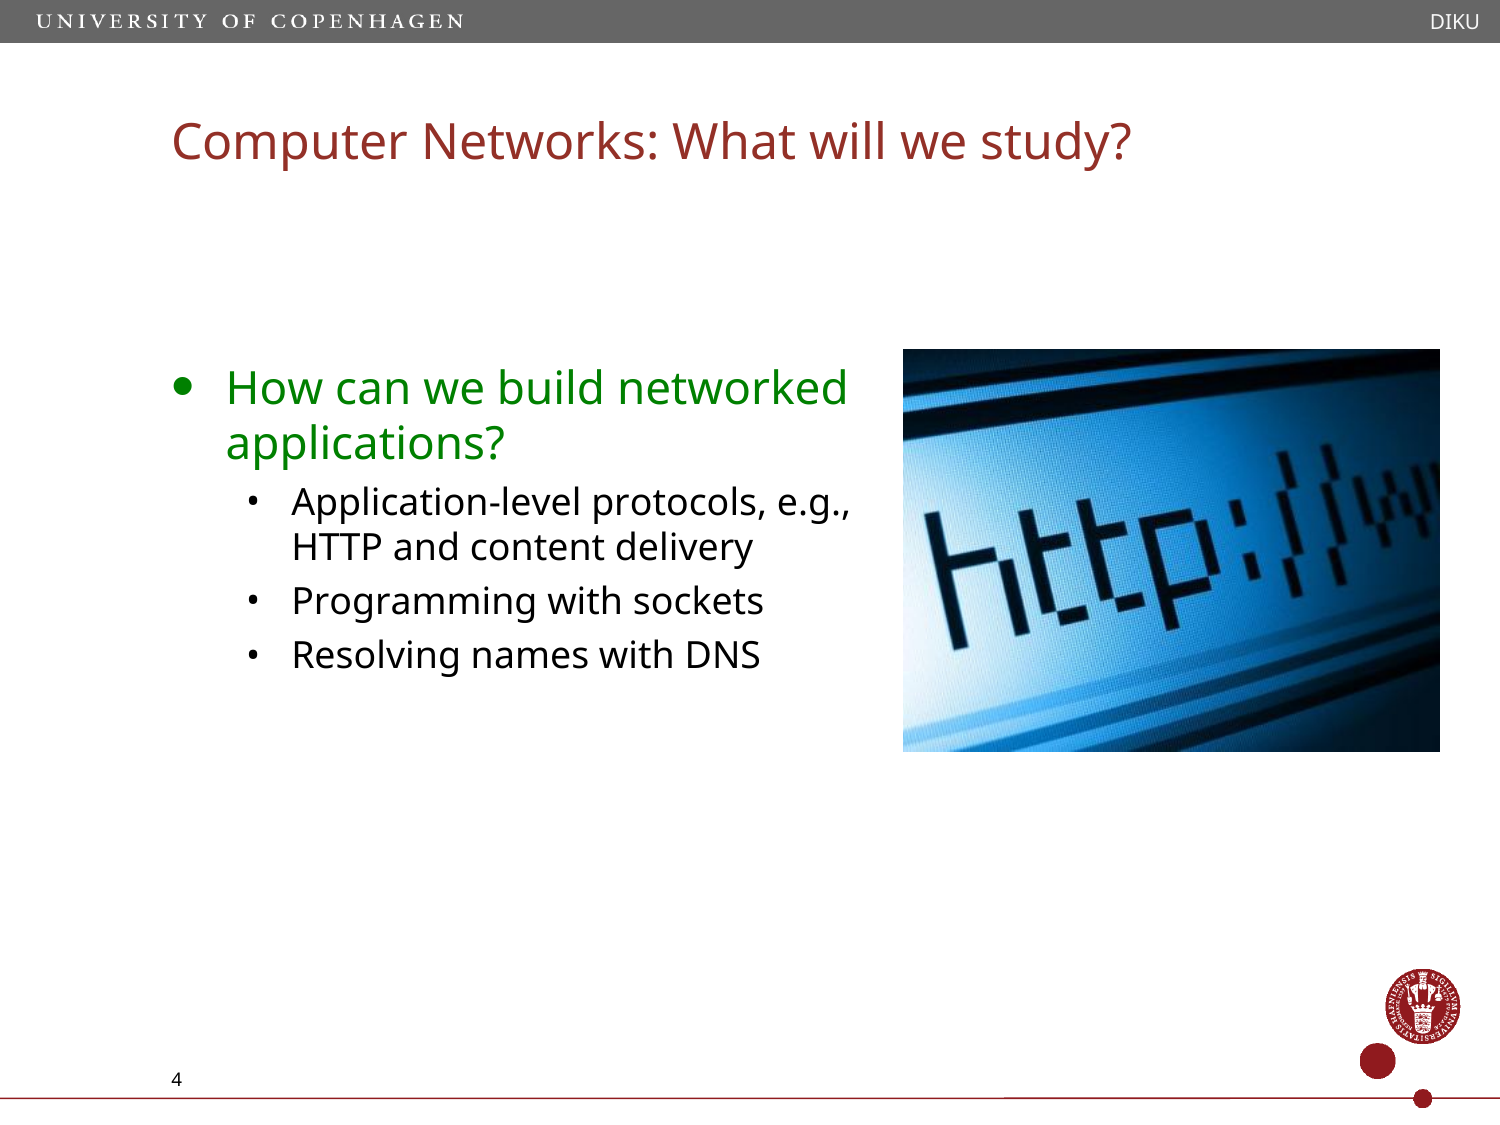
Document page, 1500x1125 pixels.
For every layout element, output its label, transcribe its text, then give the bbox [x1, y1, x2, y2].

text_box How can we build networked applications? Application-level protocols, e.g., HTTP and content delivery Programming with sockets Resolving names with DNS [171, 225, 880, 900]
text_box <number> [171, 1067, 522, 1092]
picture [0, 910, 1500, 1122]
text_box DIKU [469, 0, 1495, 43]
text_box Computer Networks: What will we study? [171, 75, 1329, 171]
picture [903, 349, 1440, 752]
